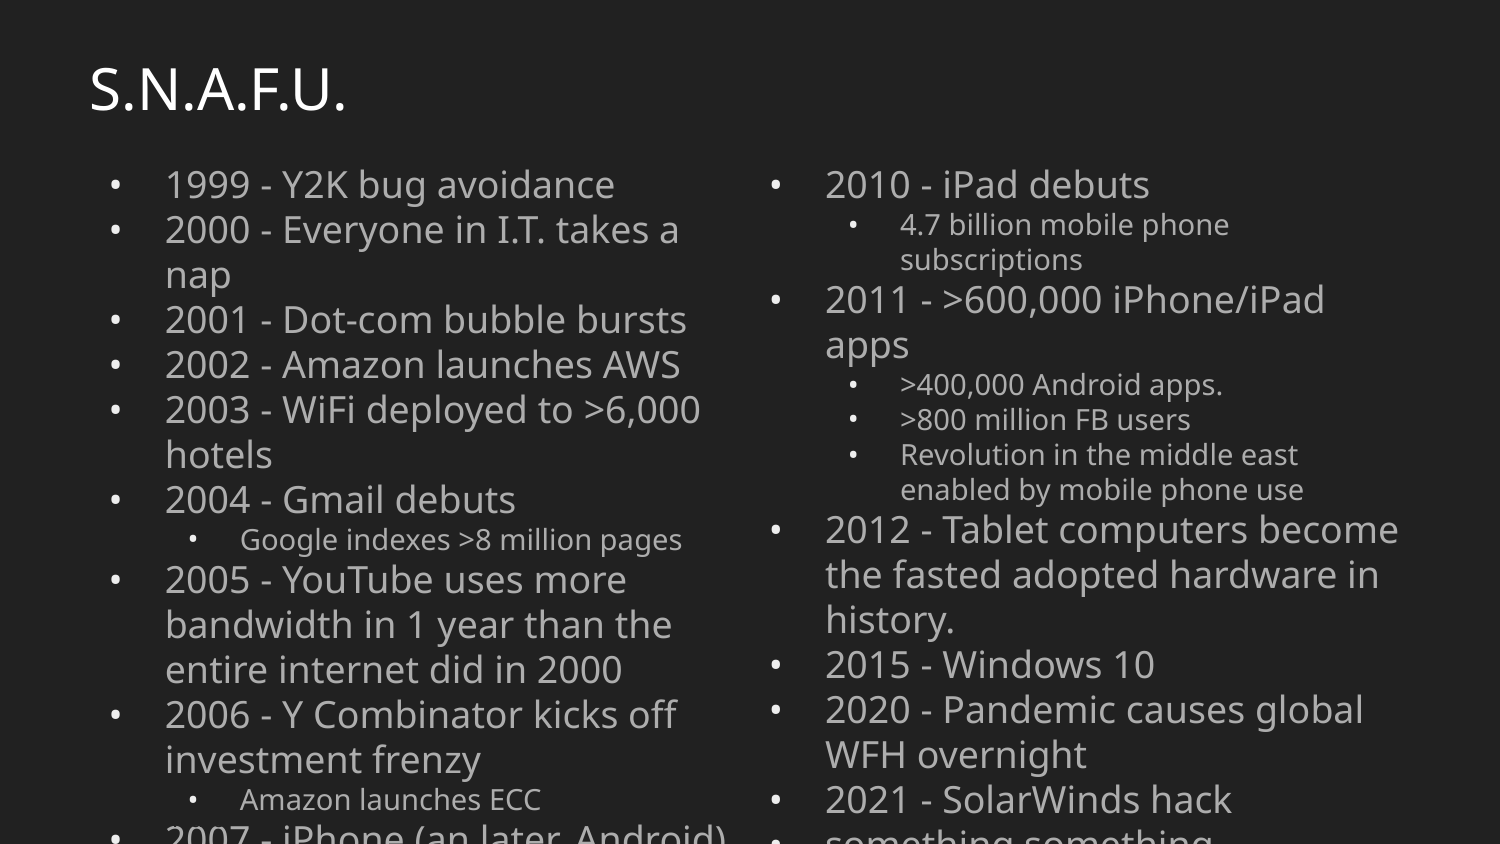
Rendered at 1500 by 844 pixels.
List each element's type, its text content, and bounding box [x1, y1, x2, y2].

title S.N.A.F.U. [89, 60, 1408, 149]
list 2010 - iPad debuts 4.7 billion mobile phone subscriptions 2011 - >600,000 iPhone/iPad apps >400,000 Android apps. >800 million FB users Revolution in the middle east enabled by mobile phone use 2012 - Tablet computers become the fasted adopted hardware in history. 2015 - Windows 10 2020 - Pandemic causes global WFH overnight 2021 - SolarWinds hack something something blockchain 2023 - the rise of LLM and generative AI. [750, 161, 1408, 776]
list 1999 - Y2K bug avoidance 2000 - Everyone in I.T. takes a nap 2001 - Dot-com bubble bursts 2002 - Amazon launches AWS 2003 - WiFi deployed to >6,000 hotels 2004 - Gmail debuts Google indexes >8 million pages 2005 - YouTube uses more bandwidth in 1 year than the entire internet did in 2000 2006 - Y Combinator kicks off investment frenzy Amazon launches ECC 2007 - iPhone (an later, Android) debut 2008 - Stack overflow, Github, Twilio debut 2009 - Iomega Rev drive debuts [89, 161, 750, 776]
text_box @LeonAdato [72, 783, 277, 844]
